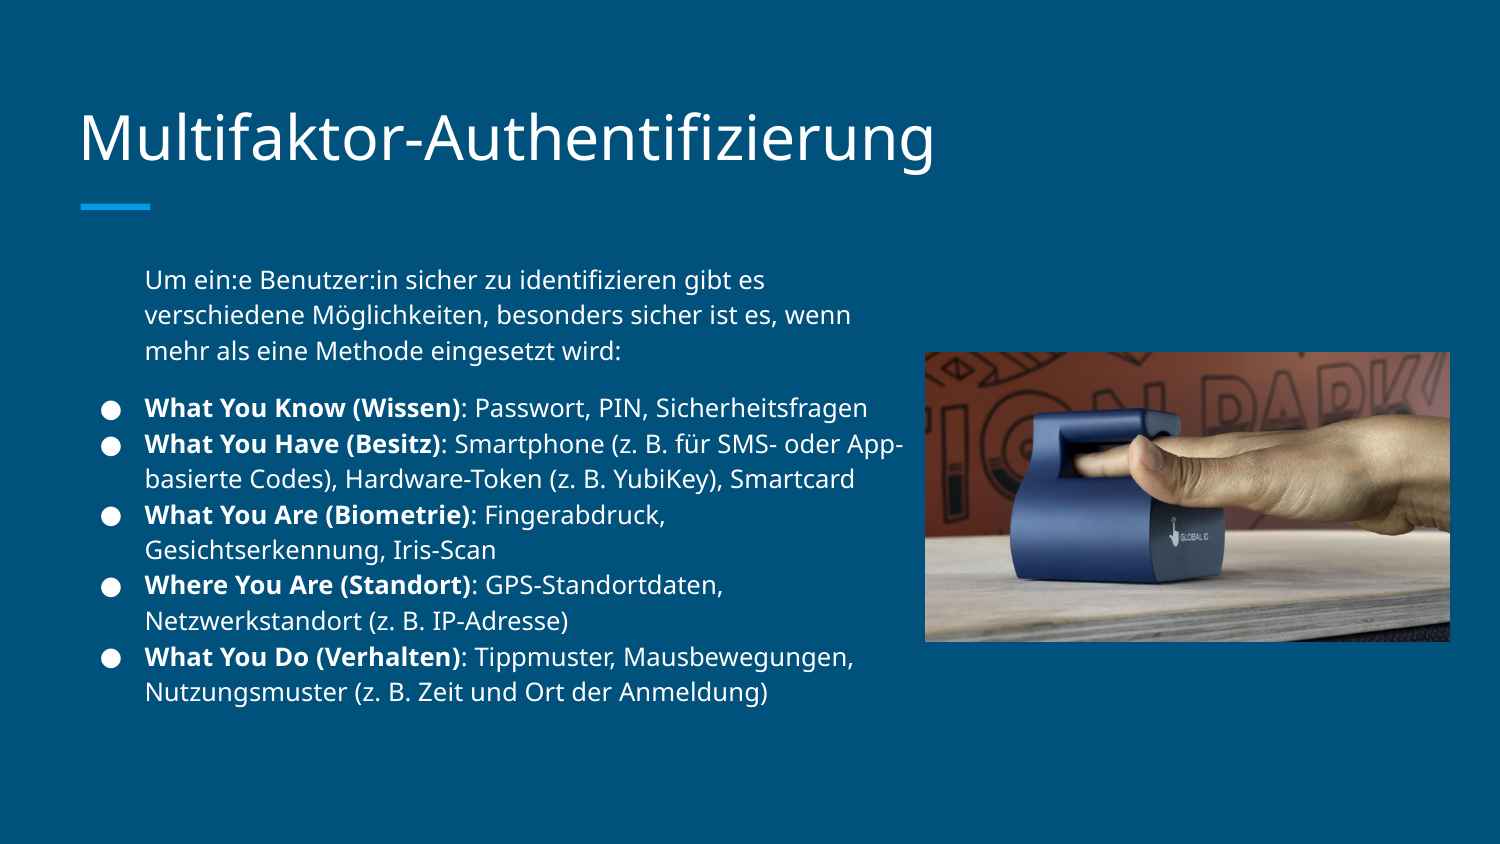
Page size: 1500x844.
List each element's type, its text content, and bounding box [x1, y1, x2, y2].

title Multifaktor-Authentifizierung [63, 75, 1437, 188]
list Um ein:e Benutzer:in sicher zu identifizieren gibt es verschiedene Möglichkeiten, besonders sicher ist es, wenn mehr als eine Methode eingesetzt wird: What You Know (Wissen): Passwort, PIN, Sicherheitsfragen What You Have (Besitz): Smartphone (z. B. für SMS- oder App-basierte Codes), Hardware-Token (z. B. YubiKey), Smartcard What You Are (Biometrie): Fingerabdruck, Gesichtserkennung, Iris-Scan Where You Are (Standort): GPS-Standortdaten, Netzwerkstandort (z. B. IP-Adresse) What You Do (Verhalten): Tippmuster, Mausbewegungen, Nutzungsmuster (z. B. Zeit und Ort der Anmeldung) [63, 244, 926, 750]
picture [926, 353, 1449, 641]
